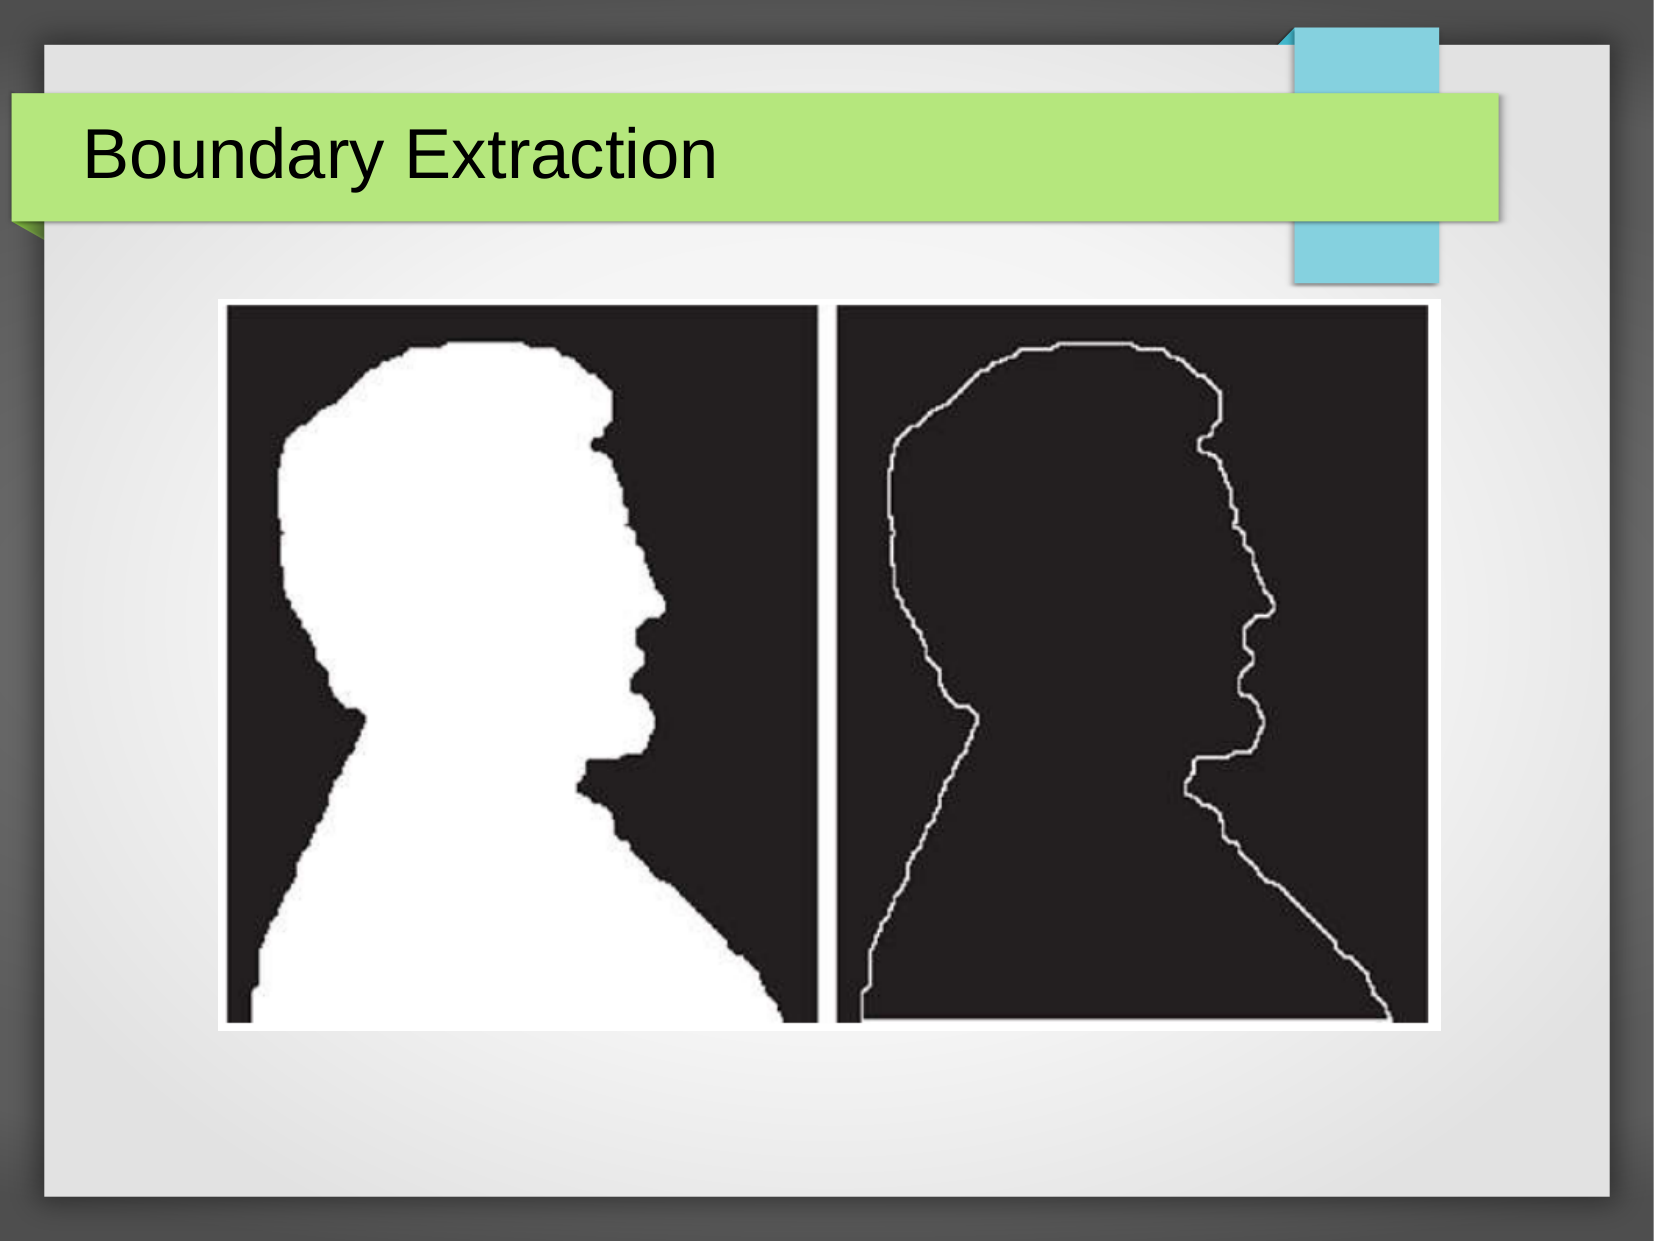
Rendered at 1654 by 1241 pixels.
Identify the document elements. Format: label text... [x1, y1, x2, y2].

title Boundary Extraction [82, 94, 1264, 213]
picture [0, 0, 1654, 1241]
